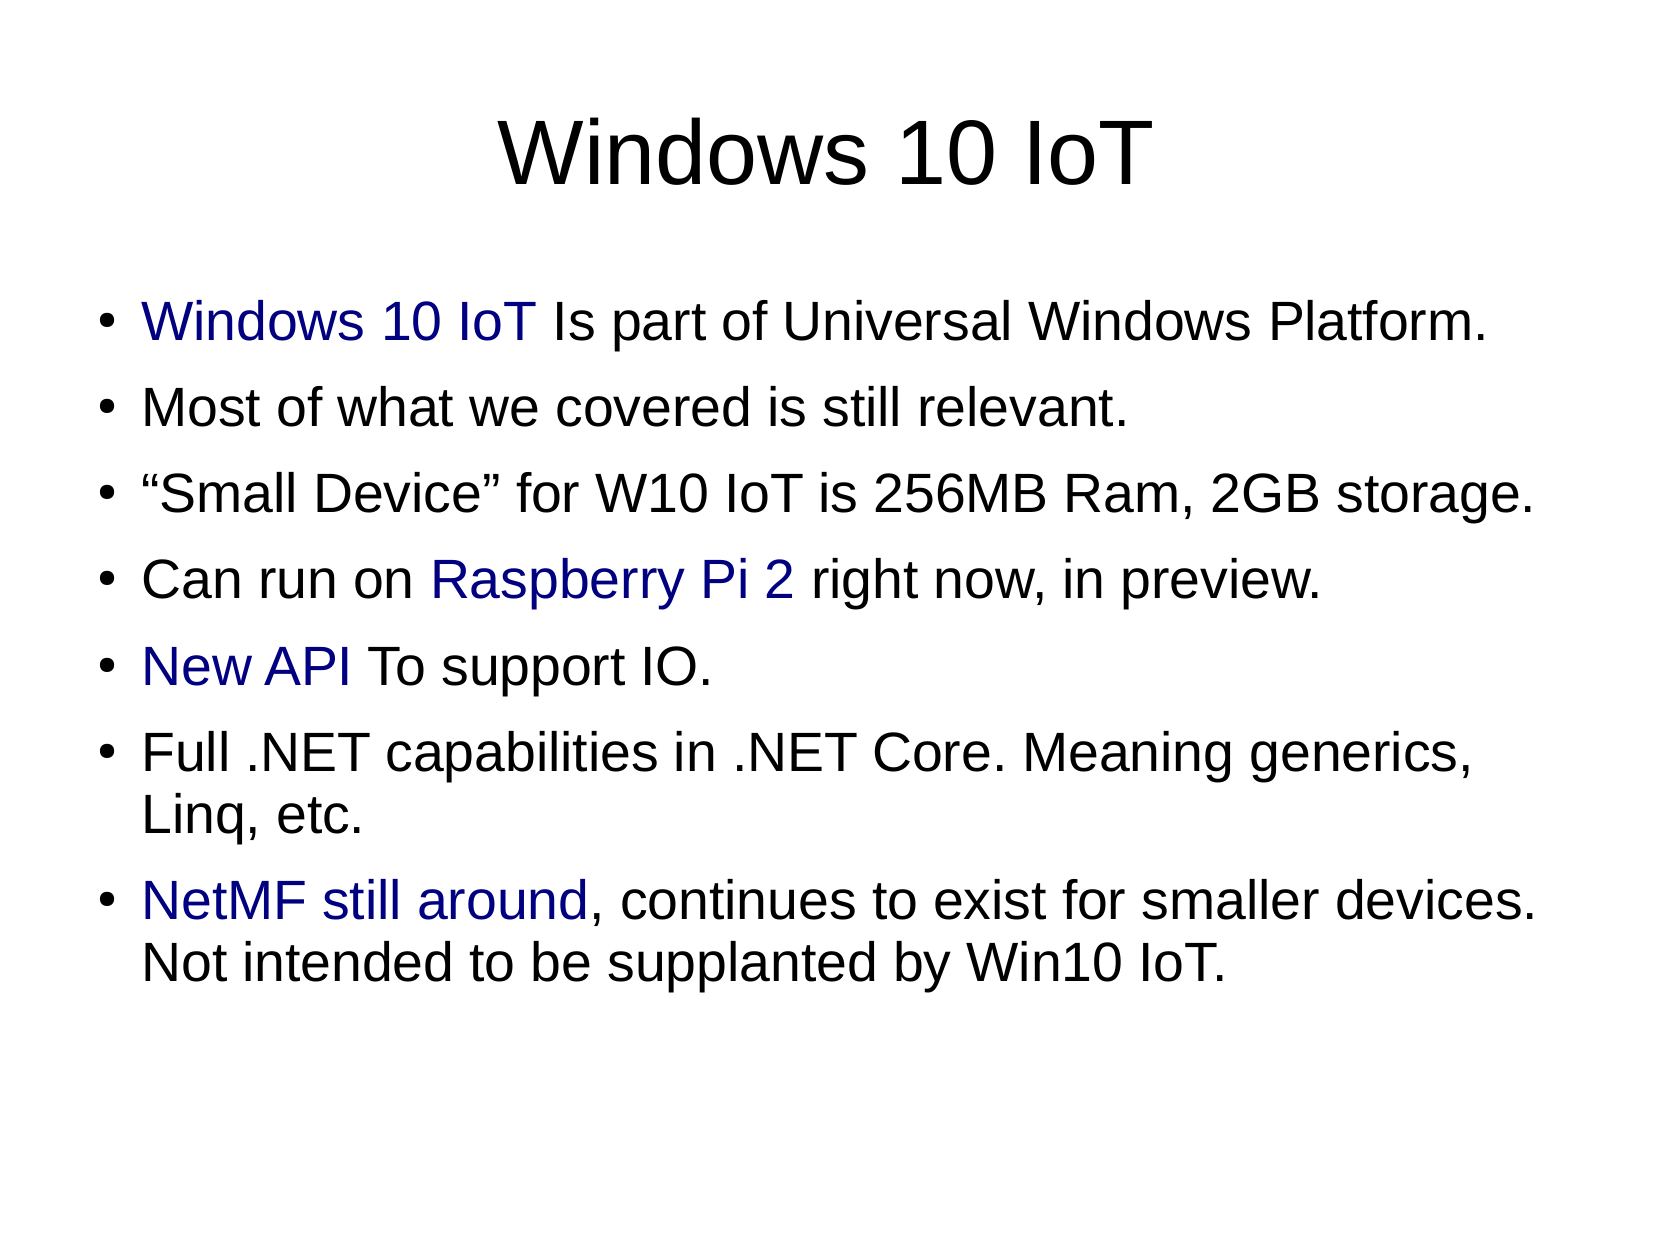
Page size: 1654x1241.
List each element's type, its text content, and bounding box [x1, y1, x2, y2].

title Windows 10 IoT [82, 49, 1571, 257]
list Windows 10 IoT Is part of Universal Windows Platform. Most of what we covered is still relevant. “Small Device” for W10 IoT is 256MB Ram, 2GB storage. Can run on Raspberry Pi 2 right now, in preview. New API To support IO. Full .NET capabilities in .NET Core. Meaning generics, Linq, etc. NetMF still around, continues to exist for smaller devices. Not intended to be supplanted by Win10 IoT. [82, 290, 1571, 1010]
